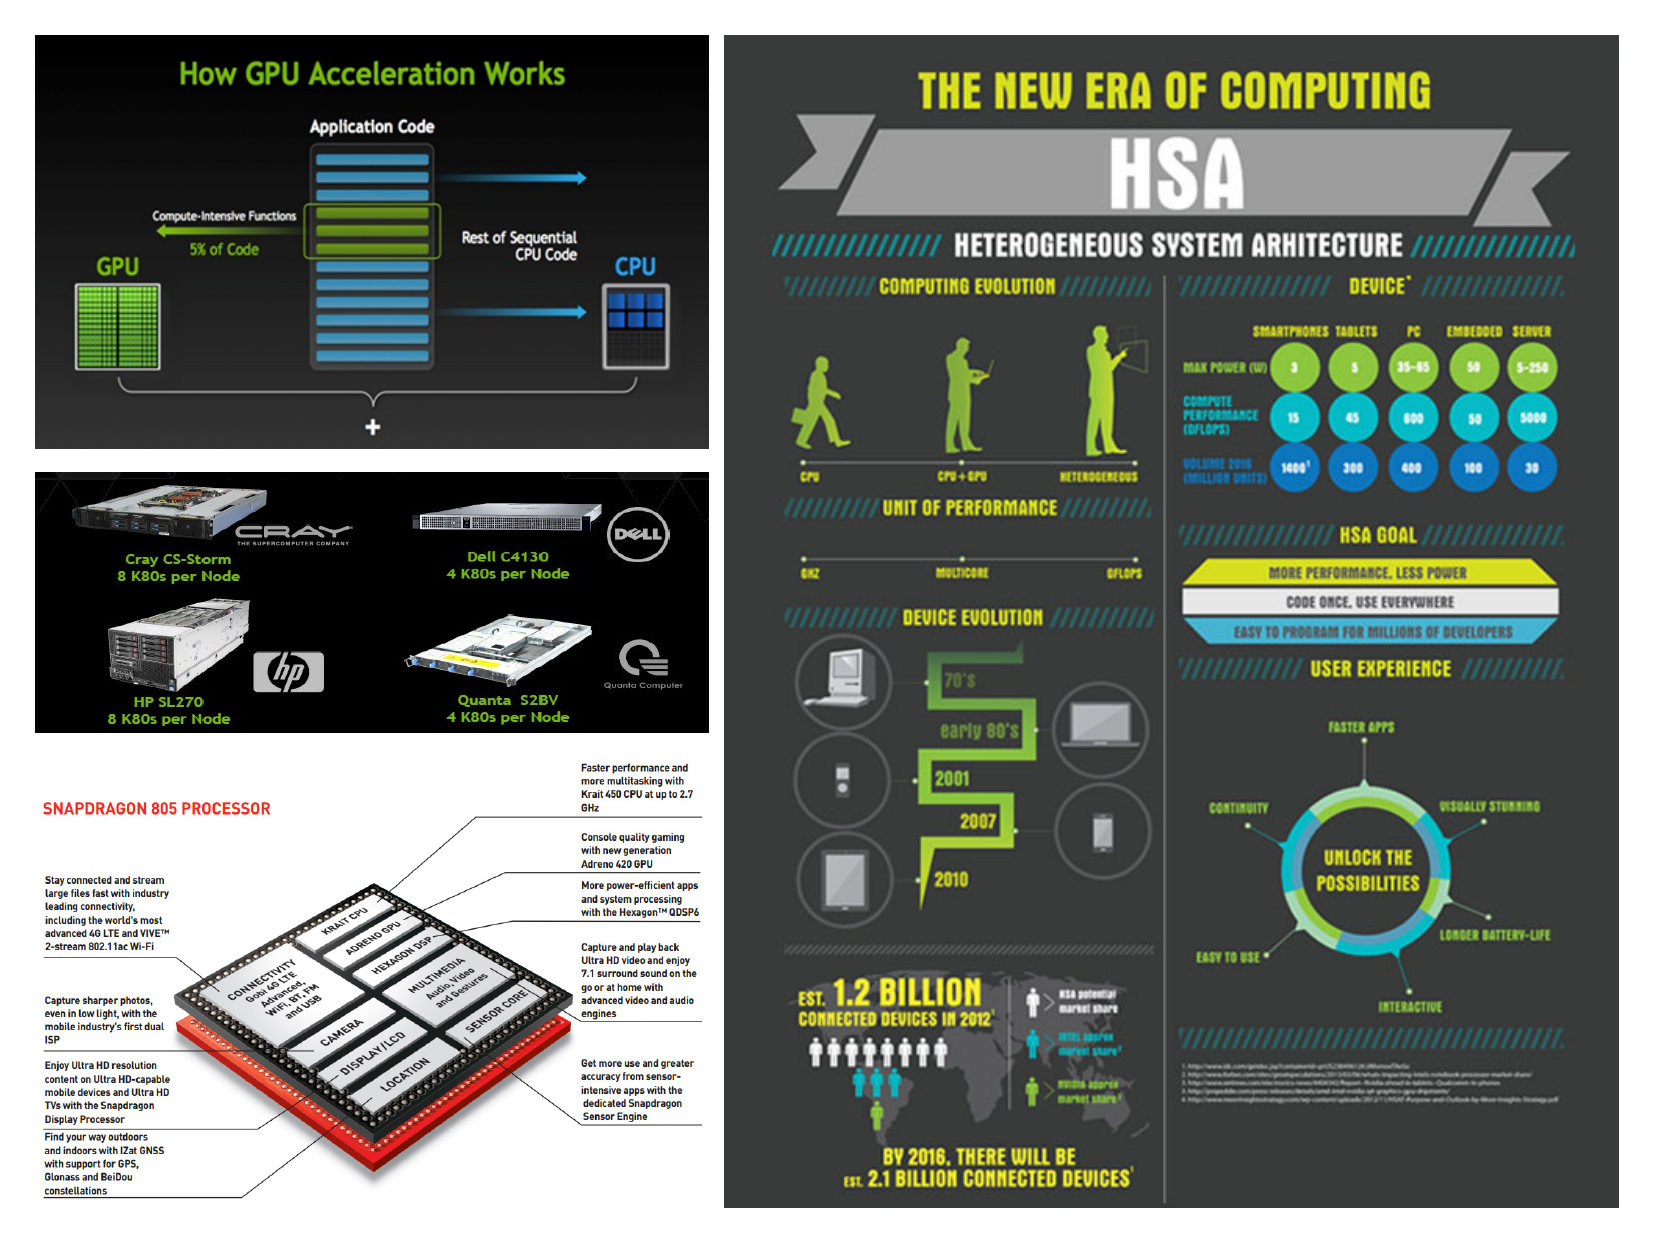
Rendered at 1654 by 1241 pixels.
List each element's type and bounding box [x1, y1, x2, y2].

picture [35, 755, 709, 1205]
picture [35, 472, 709, 733]
picture [35, 35, 709, 449]
picture [724, 35, 1619, 1208]
